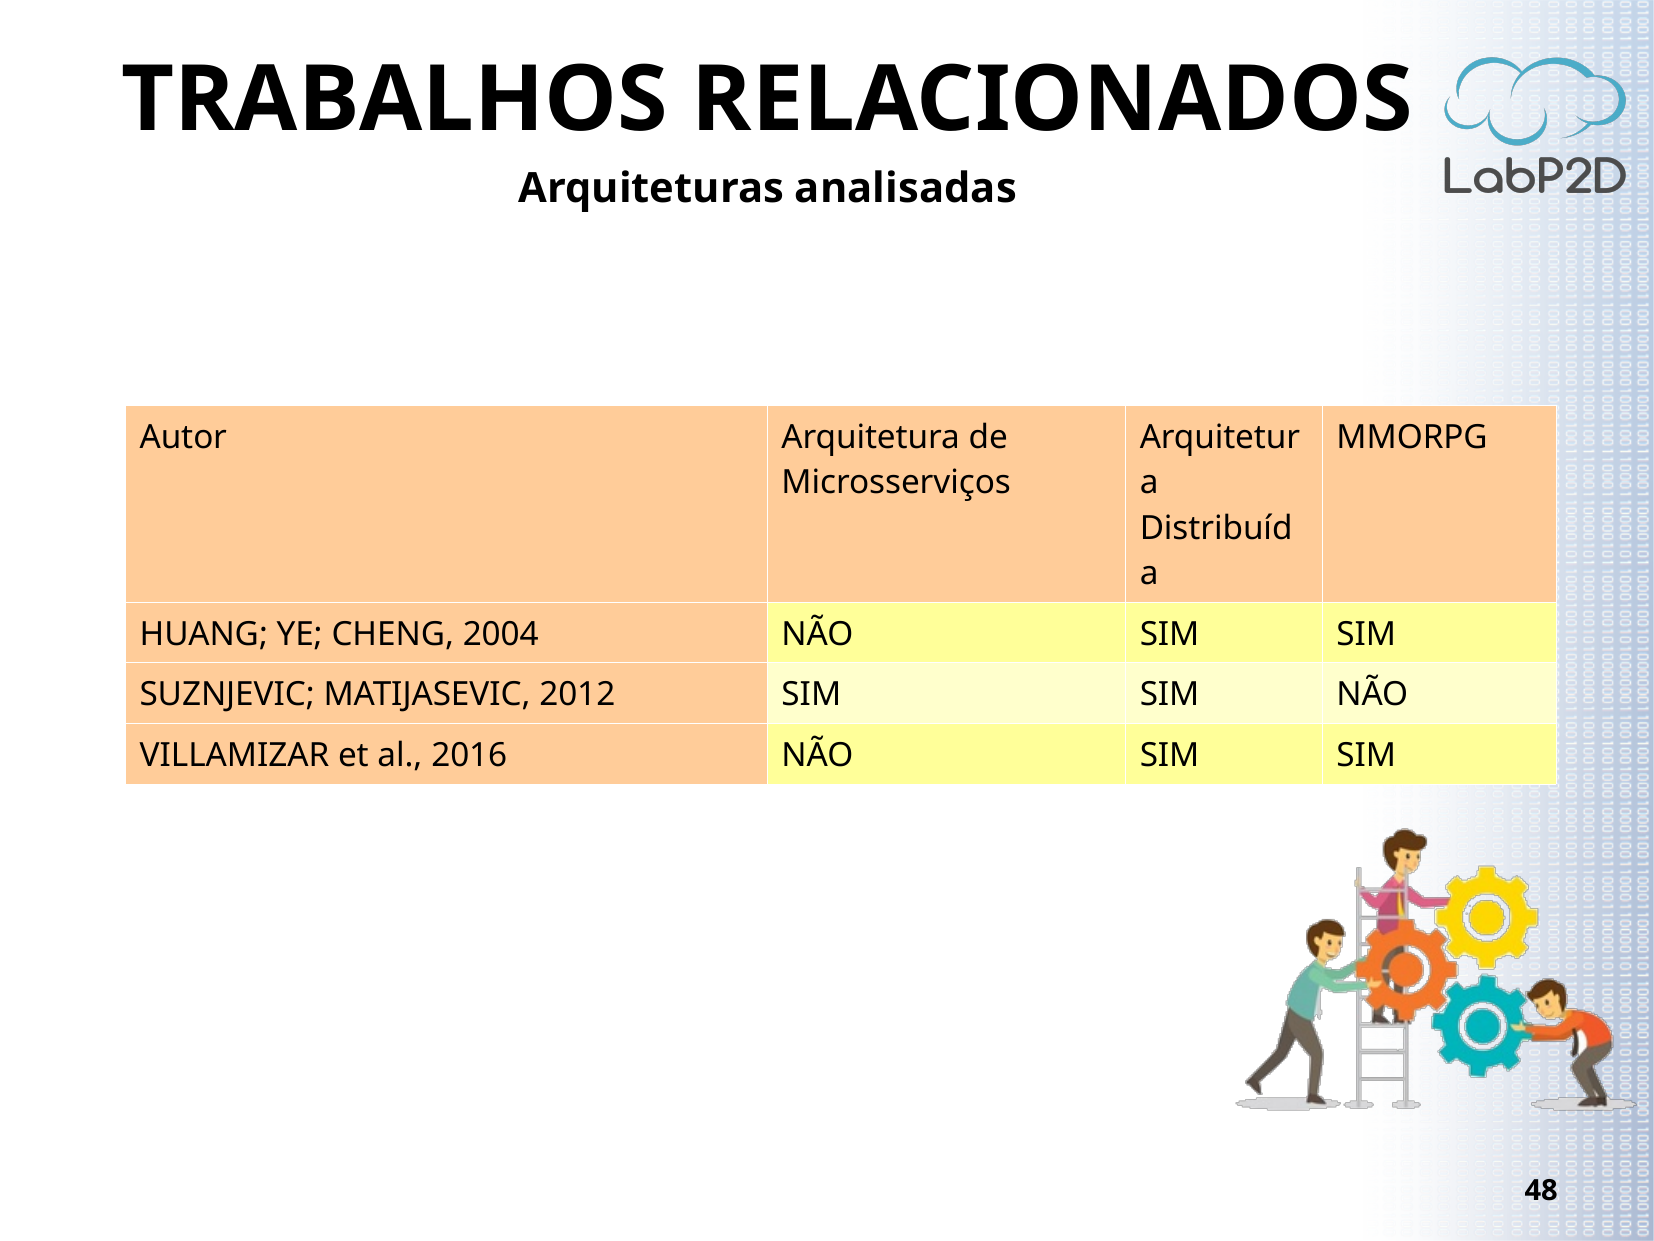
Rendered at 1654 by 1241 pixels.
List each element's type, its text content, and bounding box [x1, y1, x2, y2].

table_cell HUANG; YE; CHENG, 2004 [126, 603, 767, 662]
picture [1172, 1, 1654, 1240]
table_header MMORPG [1323, 406, 1556, 602]
table_cell NÃO [768, 603, 1125, 662]
table_cell SIM [1126, 724, 1322, 784]
table_header Arquitetura de Microsserviços [768, 406, 1125, 602]
table_cell NÃO [768, 724, 1125, 784]
table_cell SIM [1323, 724, 1556, 784]
table_cell NÃO [1323, 663, 1556, 723]
table_cell SIM [1323, 603, 1556, 662]
table_cell SUZNJEVIC; MATIJASEVIC, 2012 [126, 663, 767, 723]
table_header Autor [126, 406, 767, 602]
table_cell SIM [1126, 663, 1322, 723]
table_cell SIM [1126, 603, 1322, 662]
title TRABALHOS RELACIONADOS Arquiteturas analisadas [82, 0, 1453, 259]
table_cell SIM [768, 663, 1125, 723]
table_header Arquitetura Distribuída [1126, 406, 1322, 602]
table_cell VILLAMIZAR et al., 2016 [126, 724, 767, 784]
